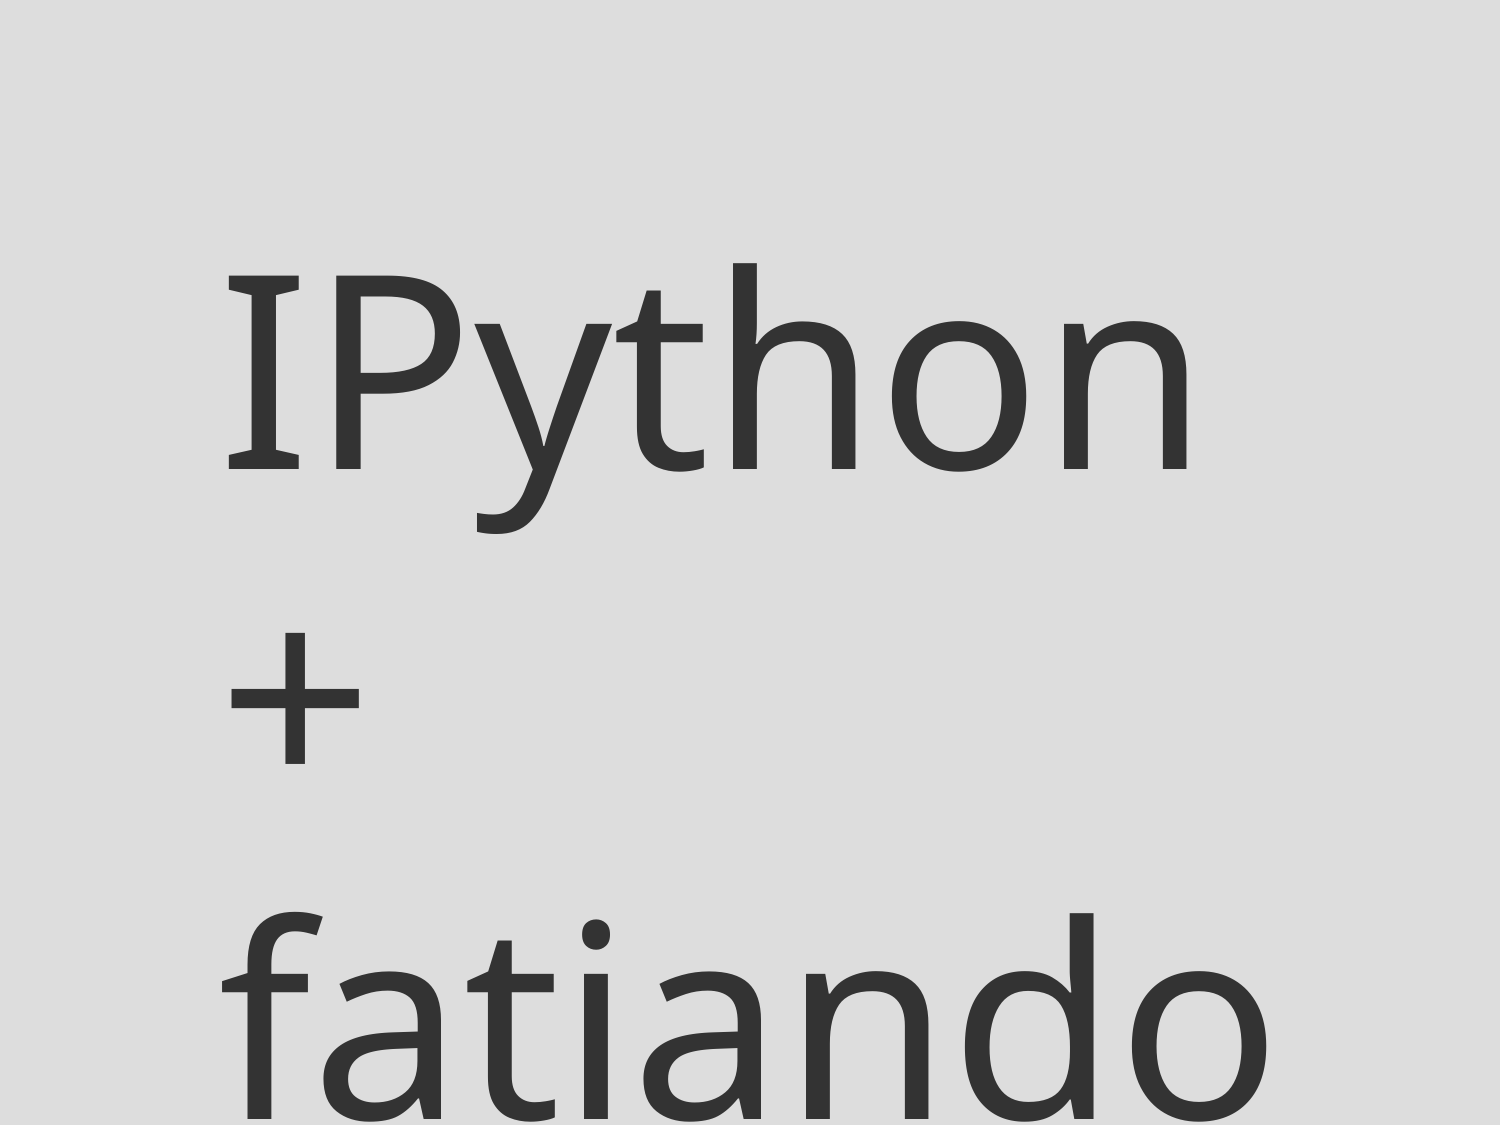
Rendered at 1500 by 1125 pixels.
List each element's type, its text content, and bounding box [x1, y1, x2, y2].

title IPython + fatiando [75, 185, 1425, 940]
